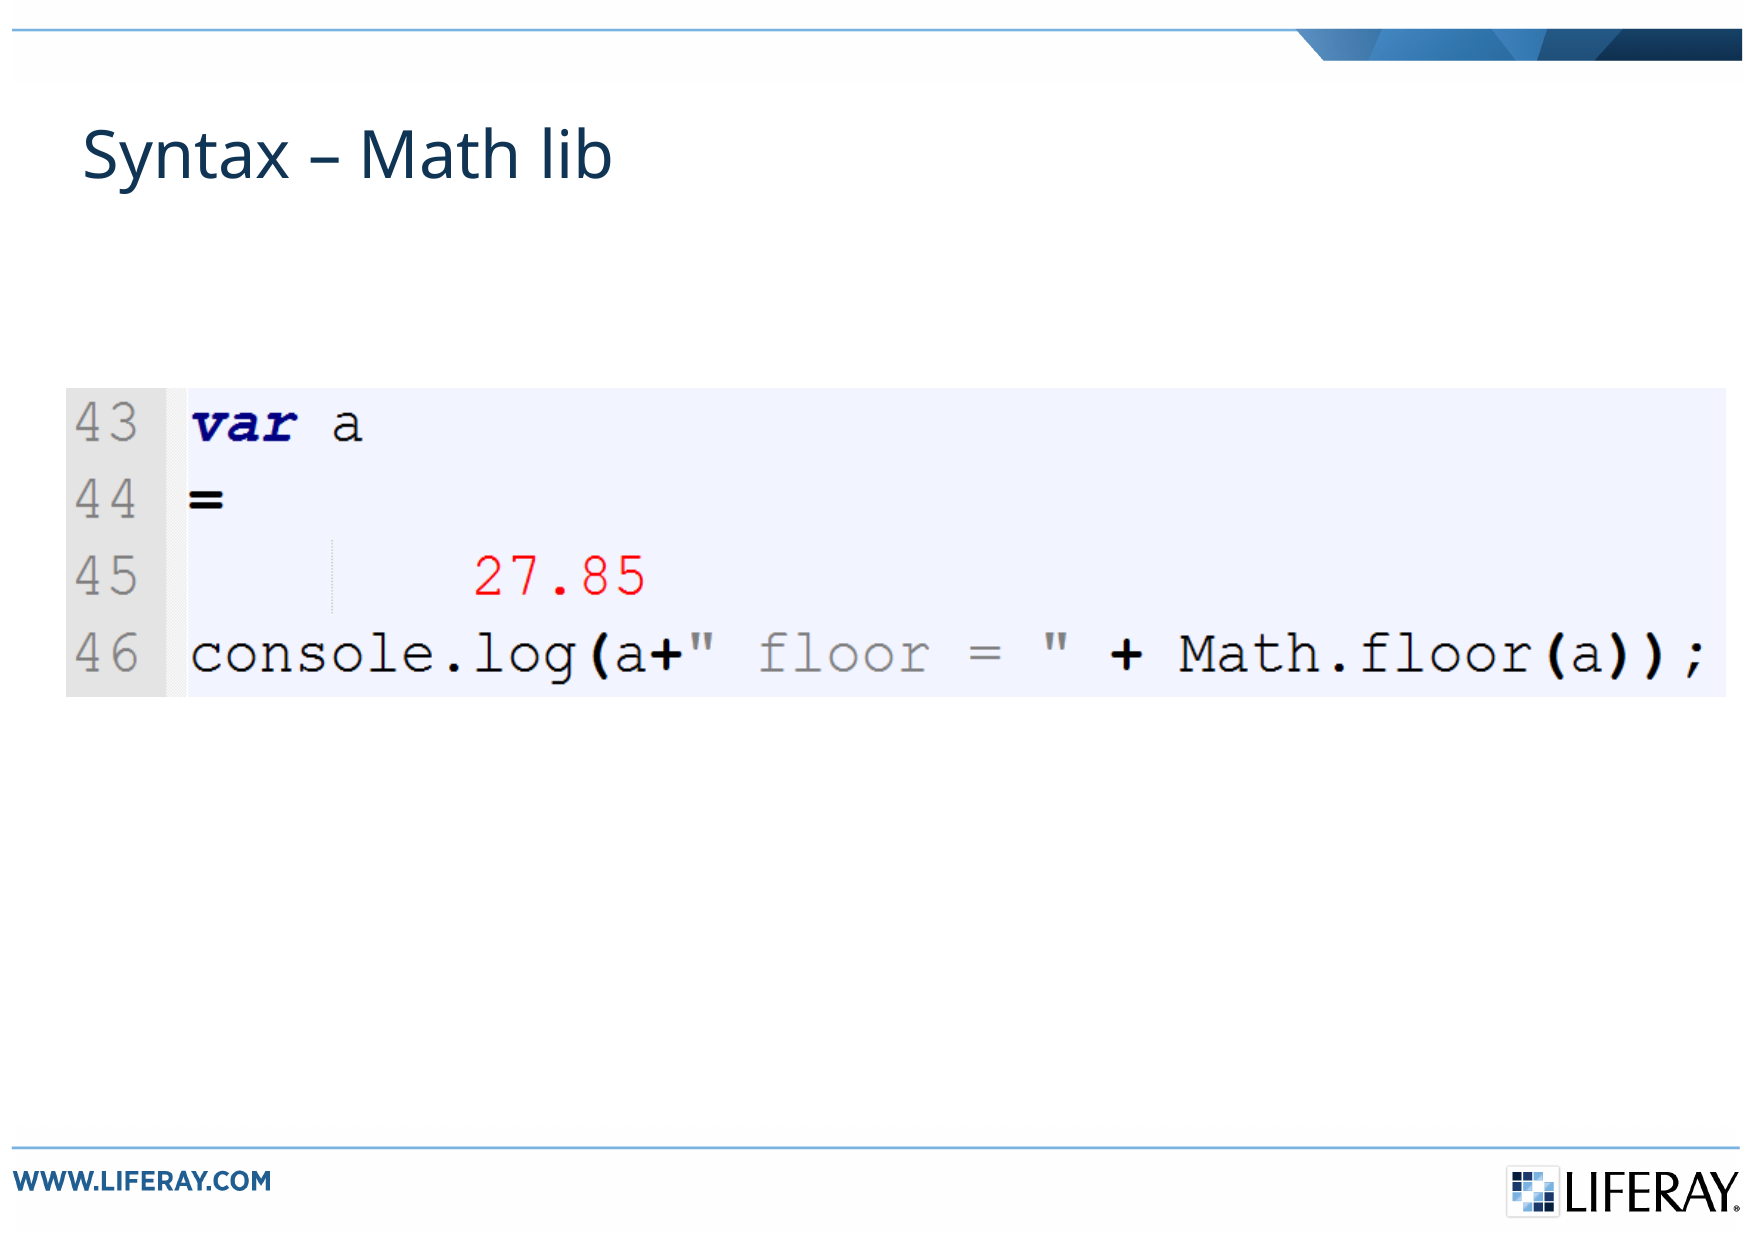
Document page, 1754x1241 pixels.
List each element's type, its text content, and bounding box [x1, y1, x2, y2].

picture [10, 1124, 1741, 1234]
title Syntax – Math lib [82, 49, 1571, 257]
picture [66, 388, 1726, 697]
picture [12, 0, 1743, 84]
